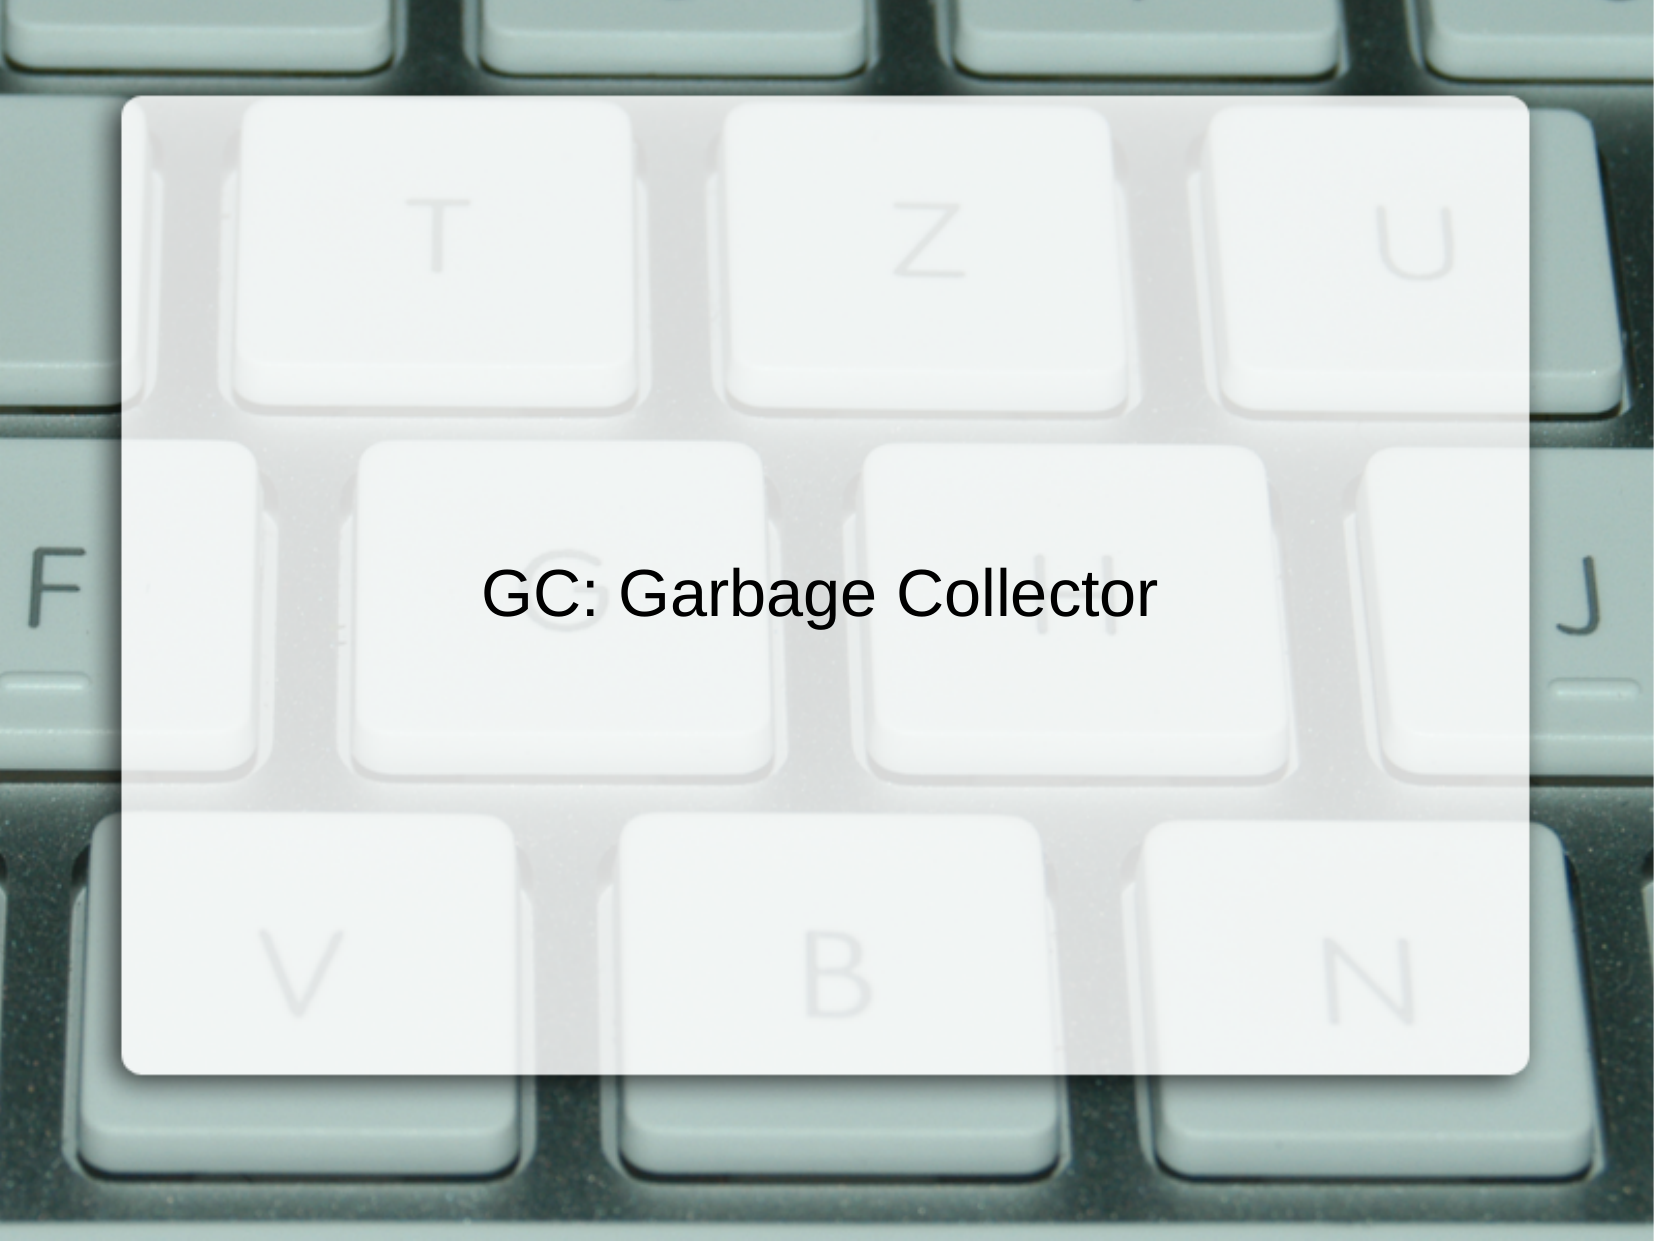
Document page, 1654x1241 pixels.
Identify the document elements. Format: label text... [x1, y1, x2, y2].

picture [0, 0, 1654, 1241]
text_box GC: Garbage Collector [135, 117, 1506, 1066]
